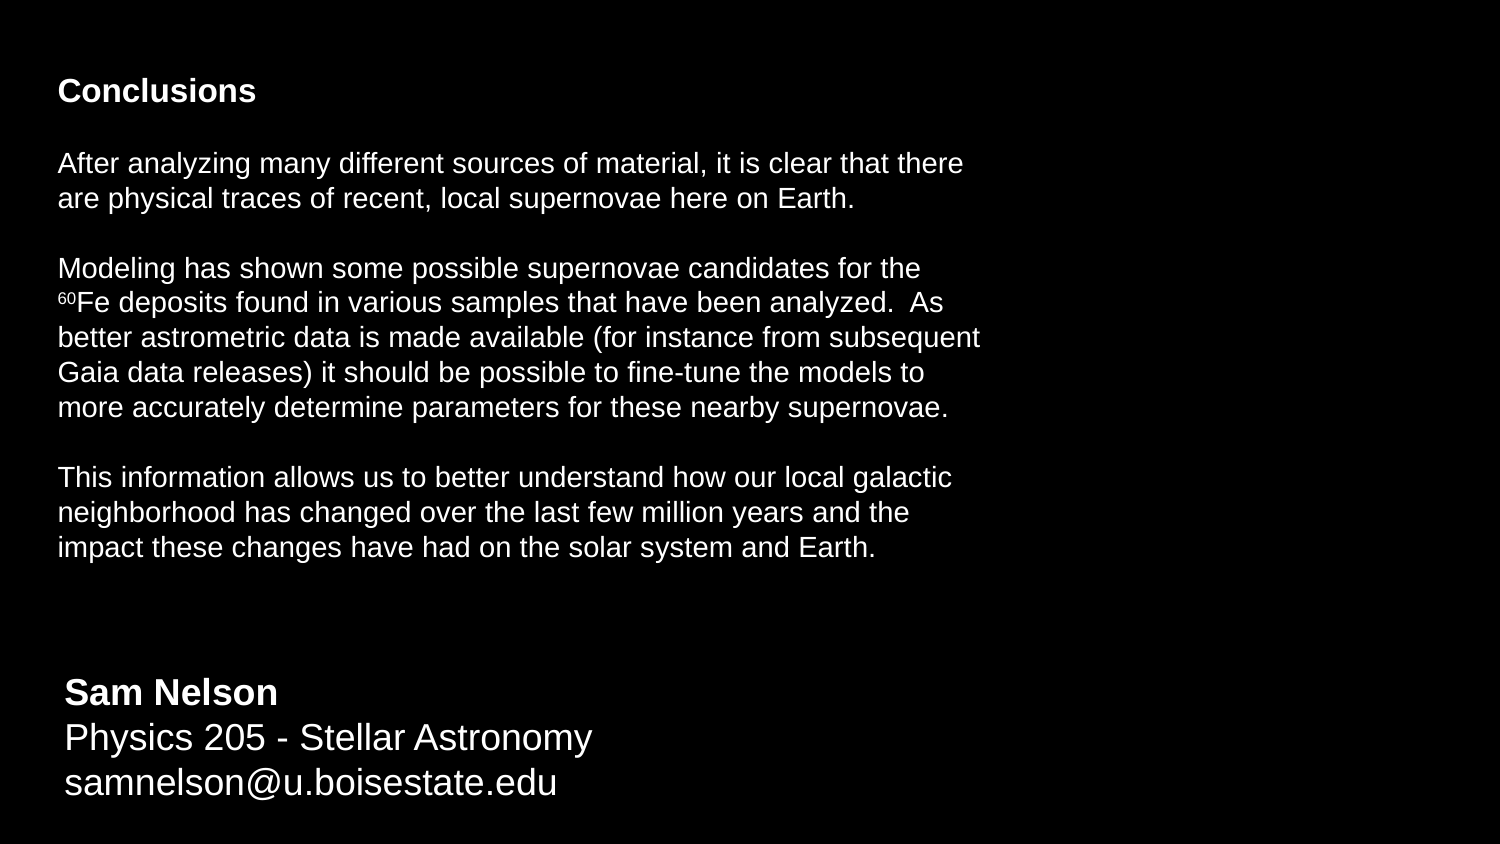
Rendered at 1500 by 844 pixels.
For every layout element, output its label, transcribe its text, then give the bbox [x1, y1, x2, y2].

text_box Sam Nelson Physics 205 - Stellar Astronomy samnelson@u.boisestate.edu [49, 653, 1359, 803]
text_box Conclusions After analyzing many different sources of material, it is clear that there are physical traces of recent, local supernovae here on Earth. Modeling has shown some possible supernovae candidates for the 60Fe deposits found in various samples that have been analyzed. As better astrometric data is made available (for instance from subsequent Gaia data releases) it should be possible to fine-tune the models to more accurately determine parameters for these nearby supernovae. This information allows us to better understand how our local galactic neighborhood has changed over the last few million years and the impact these changes have had on the solar system and Earth. [42, 54, 999, 587]
